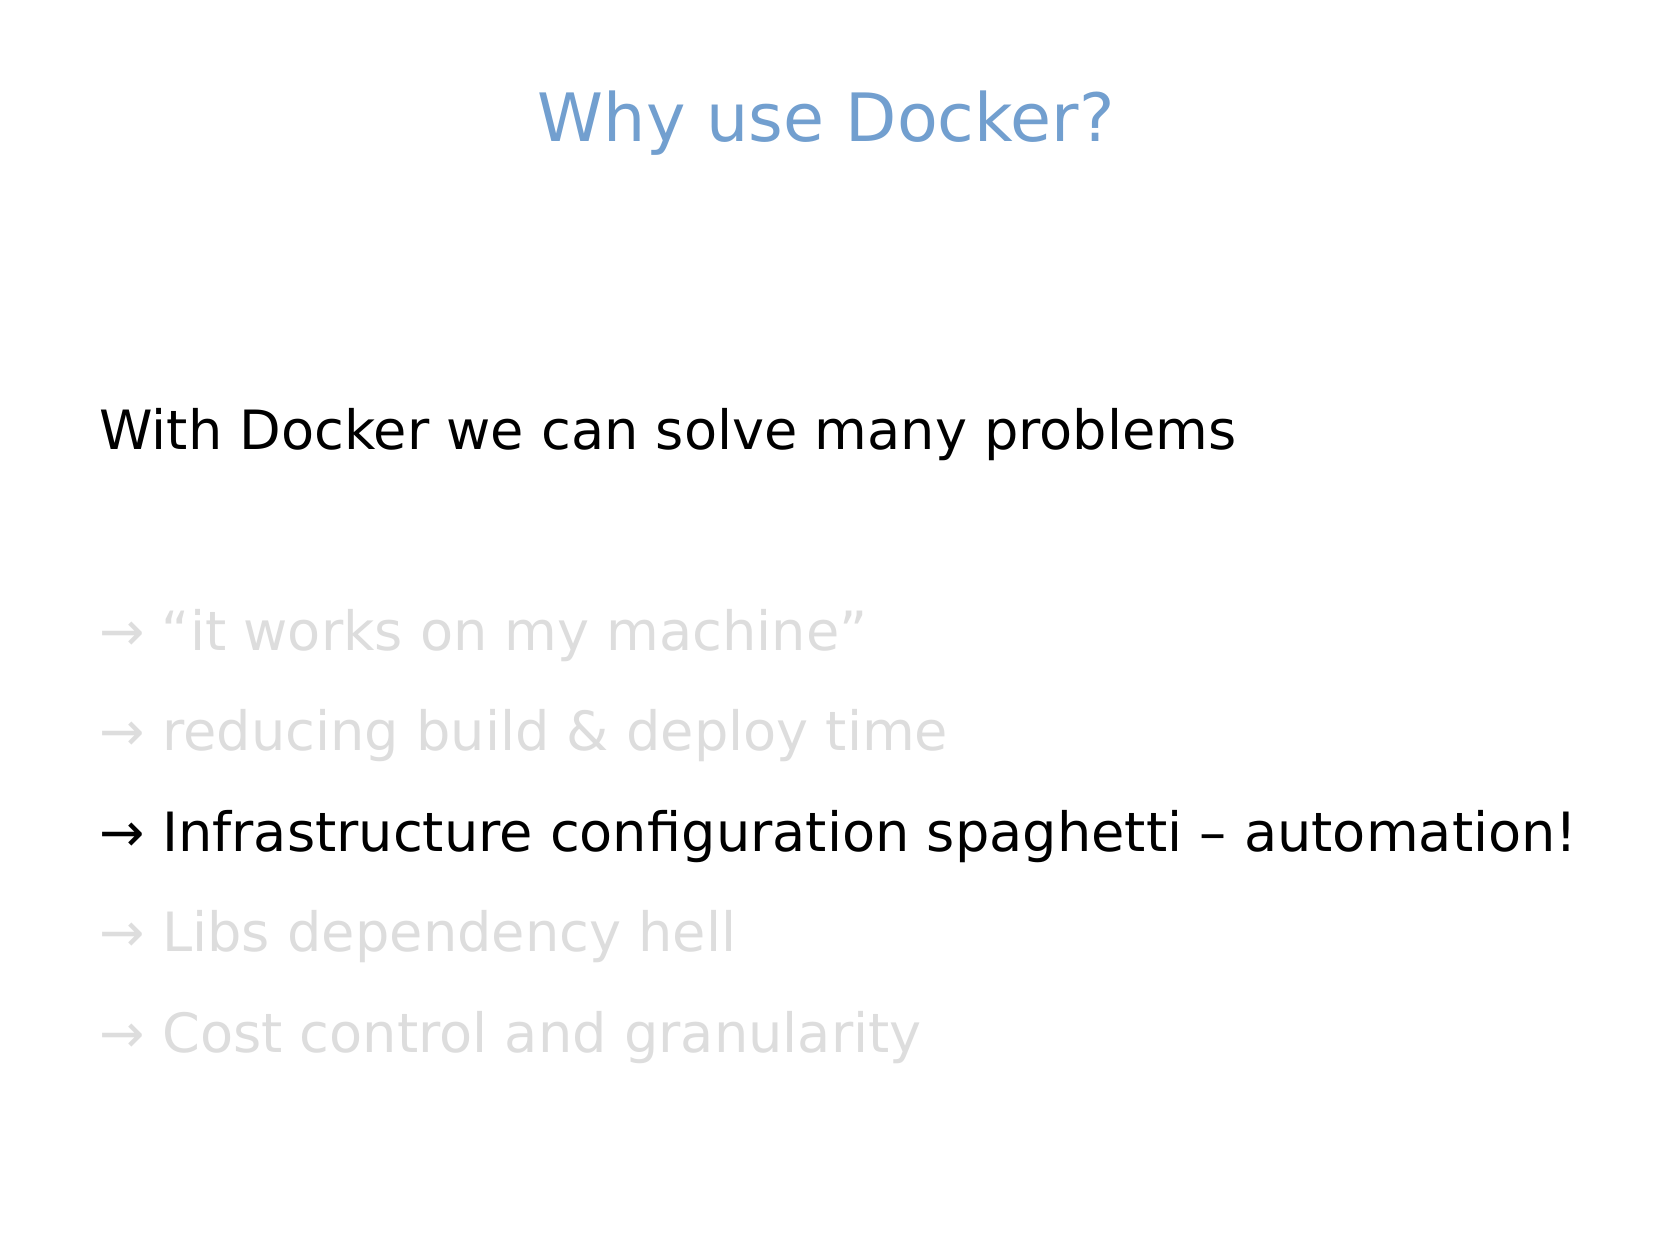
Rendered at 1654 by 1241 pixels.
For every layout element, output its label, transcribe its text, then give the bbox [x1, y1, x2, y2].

text_box Why use Docker? [523, 72, 1131, 166]
text_box With Docker we can solve many problems → “it works on my machine” → reducing build & deploy time → Infrastructure configuration spaghetti – automation! → Libs dependency hell → Cost control and granularity [84, 360, 1595, 1041]
